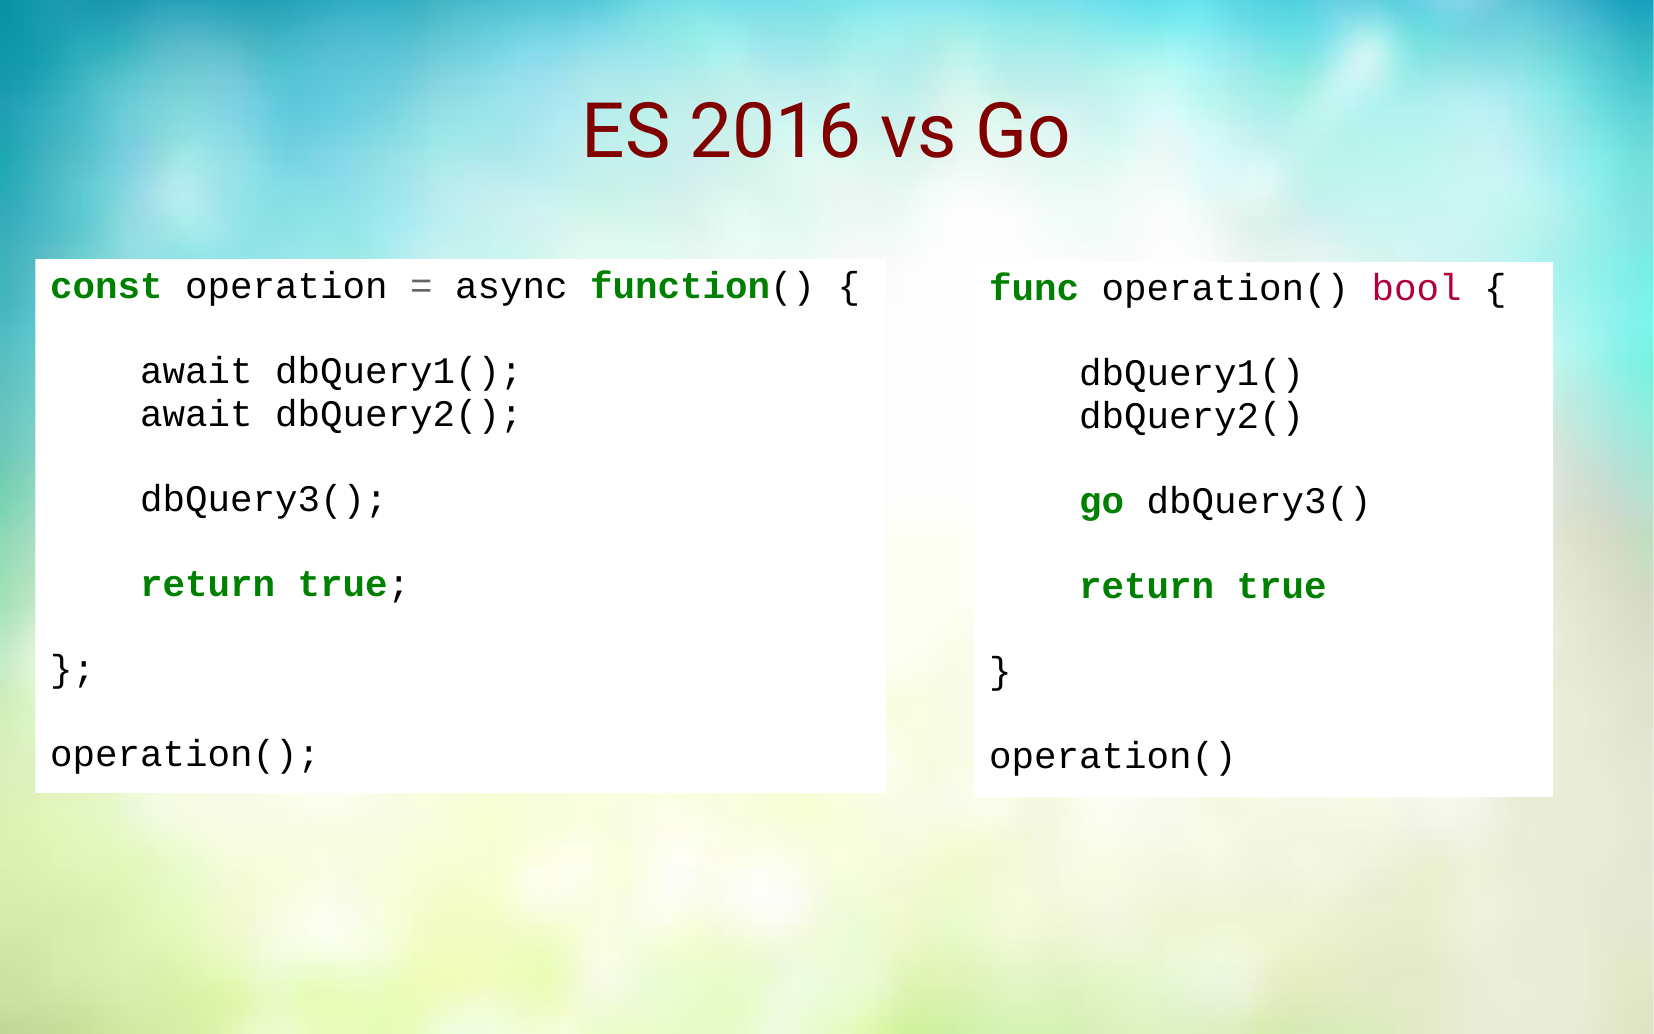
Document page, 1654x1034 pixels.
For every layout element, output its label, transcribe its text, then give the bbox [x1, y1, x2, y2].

picture [0, 0, 1654, 1034]
text_box func operation() bool { dbQuery1() dbQuery2() go dbQuery3() return true } operation() [974, 262, 1554, 798]
text_box const operation = async function() { await dbQuery1(); await dbQuery2(); dbQuery3(); return true; }; operation(); [35, 259, 886, 793]
title ES 2016 vs Go [82, 41, 1571, 214]
